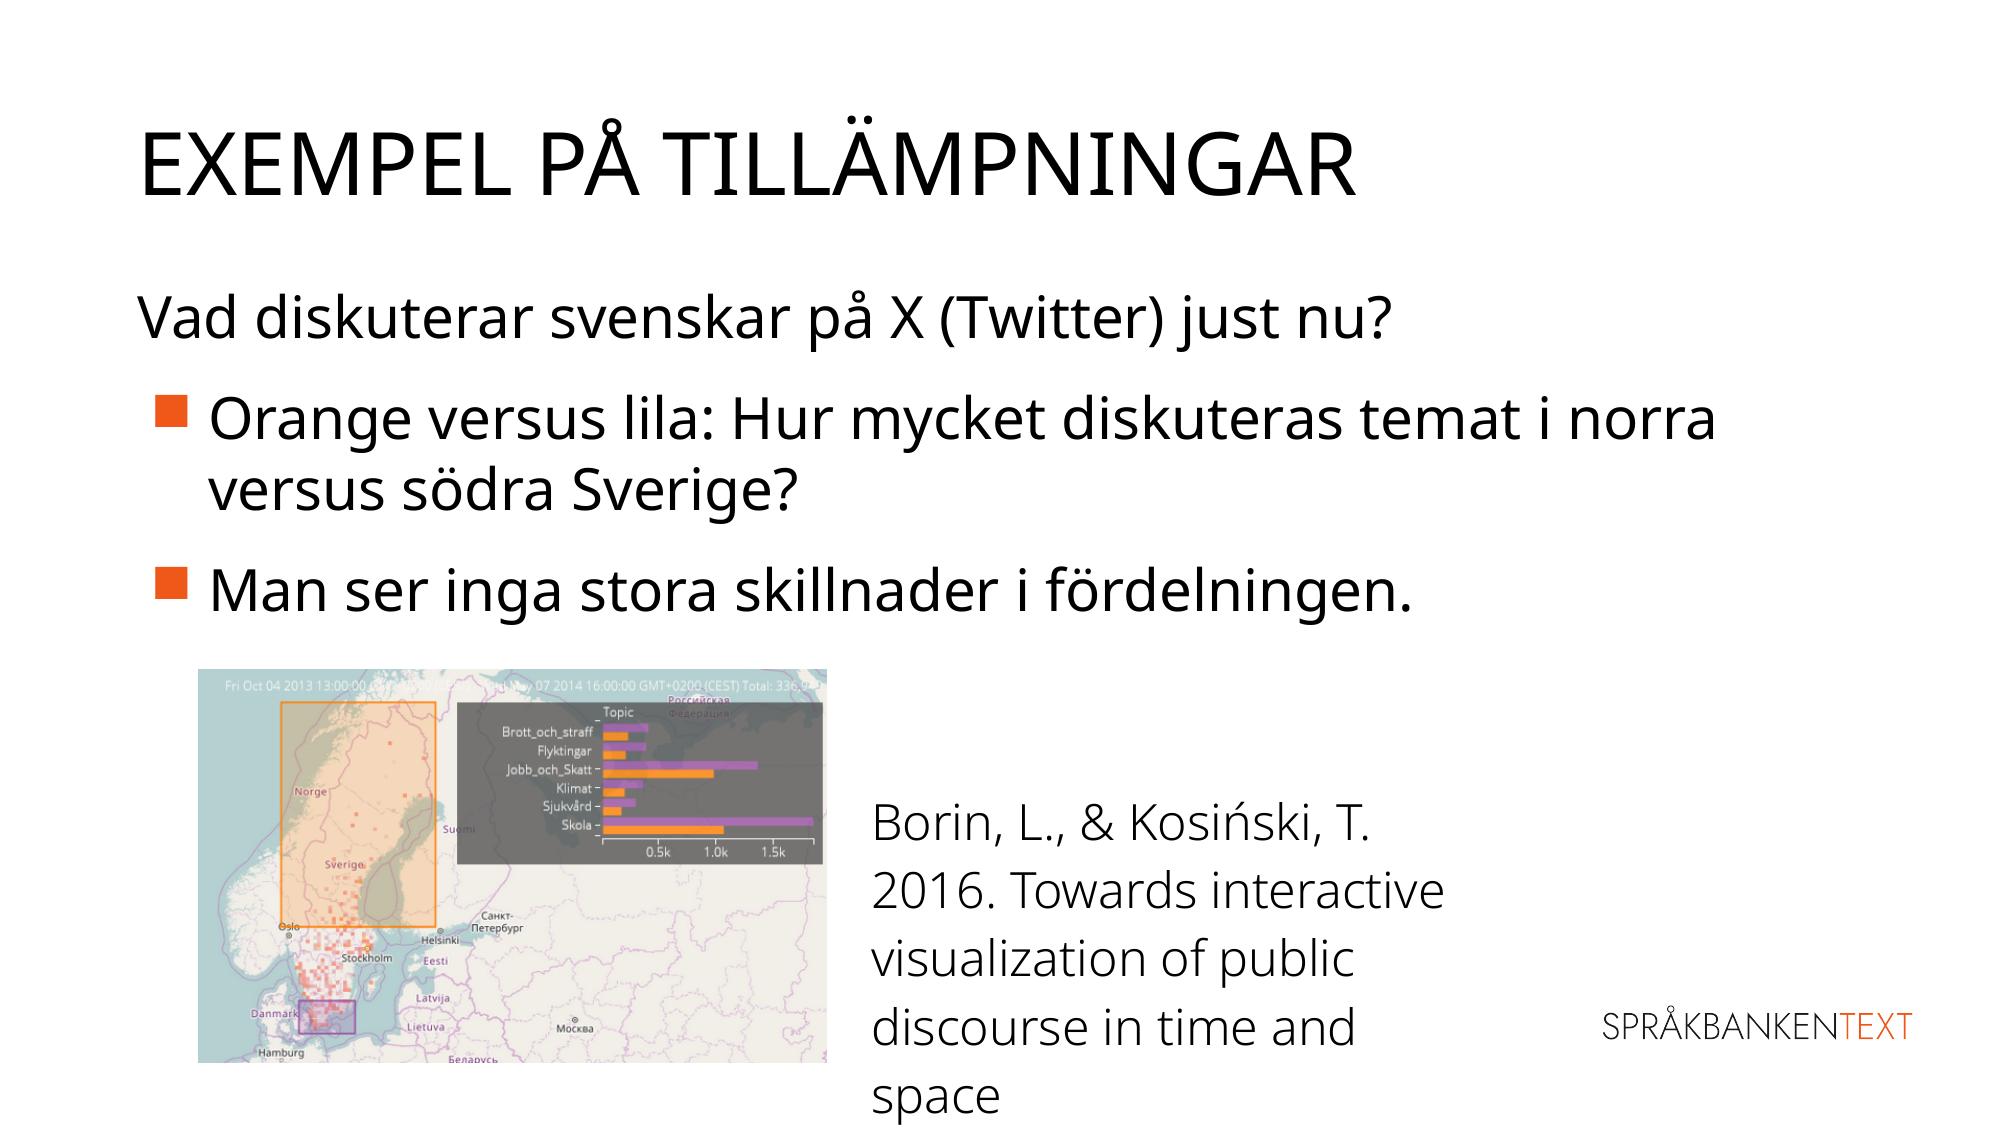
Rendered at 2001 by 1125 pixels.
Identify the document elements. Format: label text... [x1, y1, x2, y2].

picture [1600, 998, 1959, 1125]
text_box Borin, L., & Kosiński, T. 2016. Towards interactive visualization of public discourse in time and space [856, 779, 1477, 1084]
list Vad diskuterar svenskar på X (Twitter) just nu? Orange versus lila: Hur mycket diskuteras temat i norra versus södra Sverige? Man ser inga stora skillnader i fördelningen. [137, 281, 1861, 643]
title Exempel på tillämpningar [137, 98, 1863, 225]
picture [198, 669, 827, 1063]
